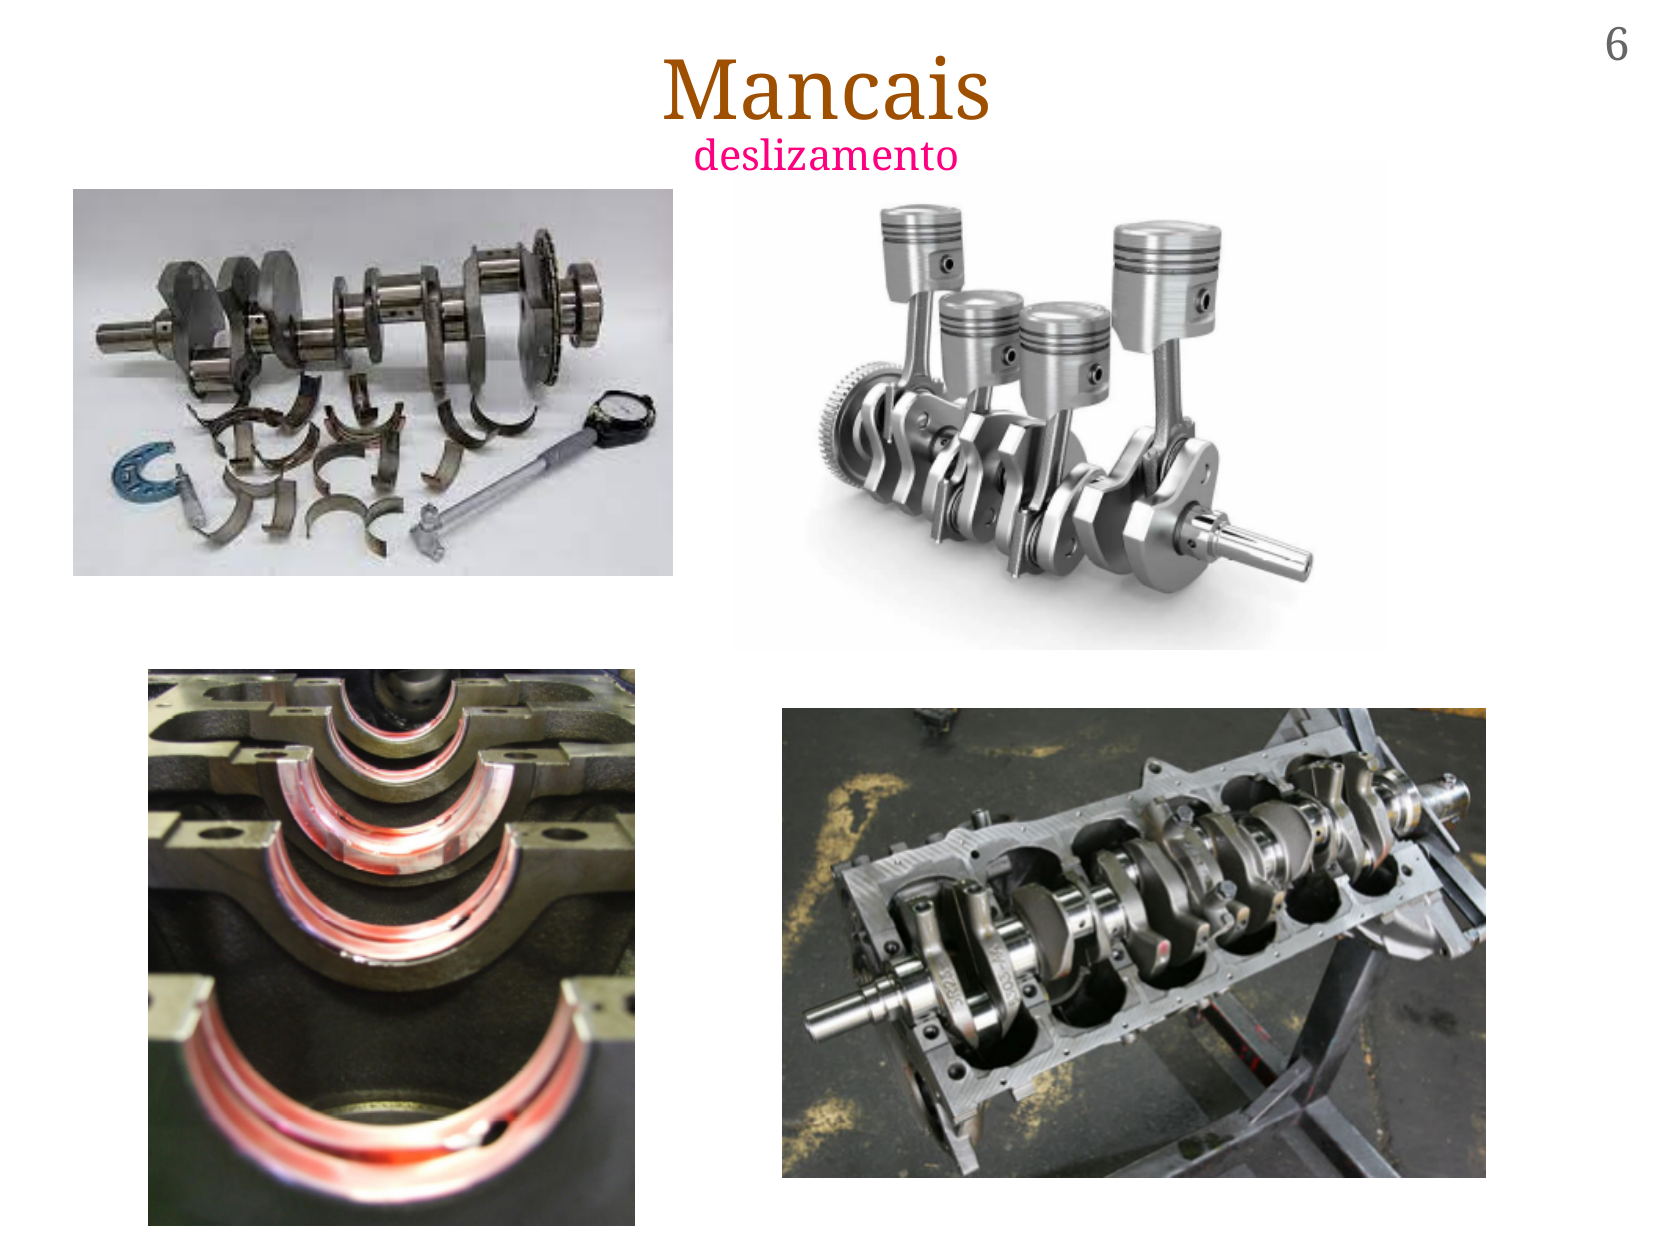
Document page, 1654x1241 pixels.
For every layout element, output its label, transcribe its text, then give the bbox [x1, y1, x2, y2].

picture [73, 189, 673, 576]
picture [148, 669, 635, 1226]
picture [782, 708, 1486, 1178]
title Mancais [59, 29, 1595, 148]
picture [734, 159, 1388, 650]
text_box deslizamento [679, 117, 1004, 190]
